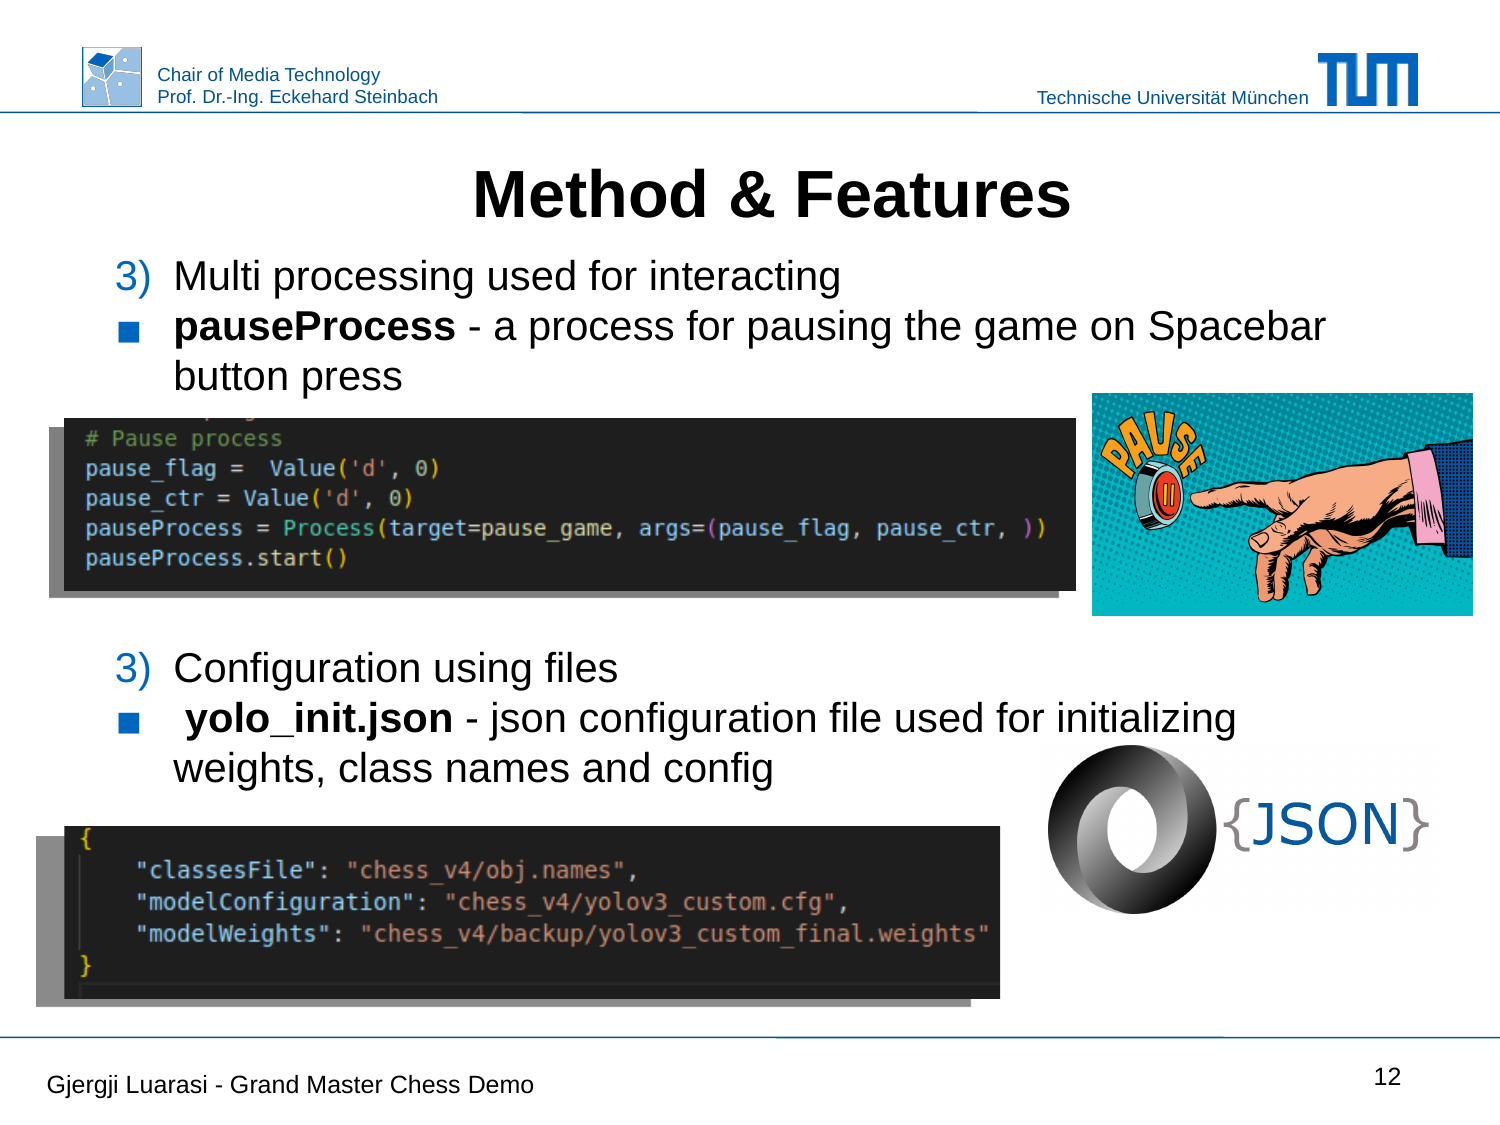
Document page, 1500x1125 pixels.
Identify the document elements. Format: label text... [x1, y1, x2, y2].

picture [64, 418, 1076, 591]
title Method & Features [106, 142, 1440, 242]
picture [82, 47, 142, 107]
picture [64, 826, 1001, 999]
picture [1092, 393, 1473, 616]
slide_number <number> [1220, 1050, 1417, 1100]
picture [1318, 53, 1418, 106]
list Multi processing used for interacting pauseProcess - a process for pausing the game on Spacebar button press Configuration using files yolo_init.json - json configuration file used for initializing weights, class names and config [83, 241, 1417, 975]
picture [1038, 743, 1440, 916]
text_box Gjergji Luarasi - Grand Master Chess Demo [31, 1053, 845, 1114]
